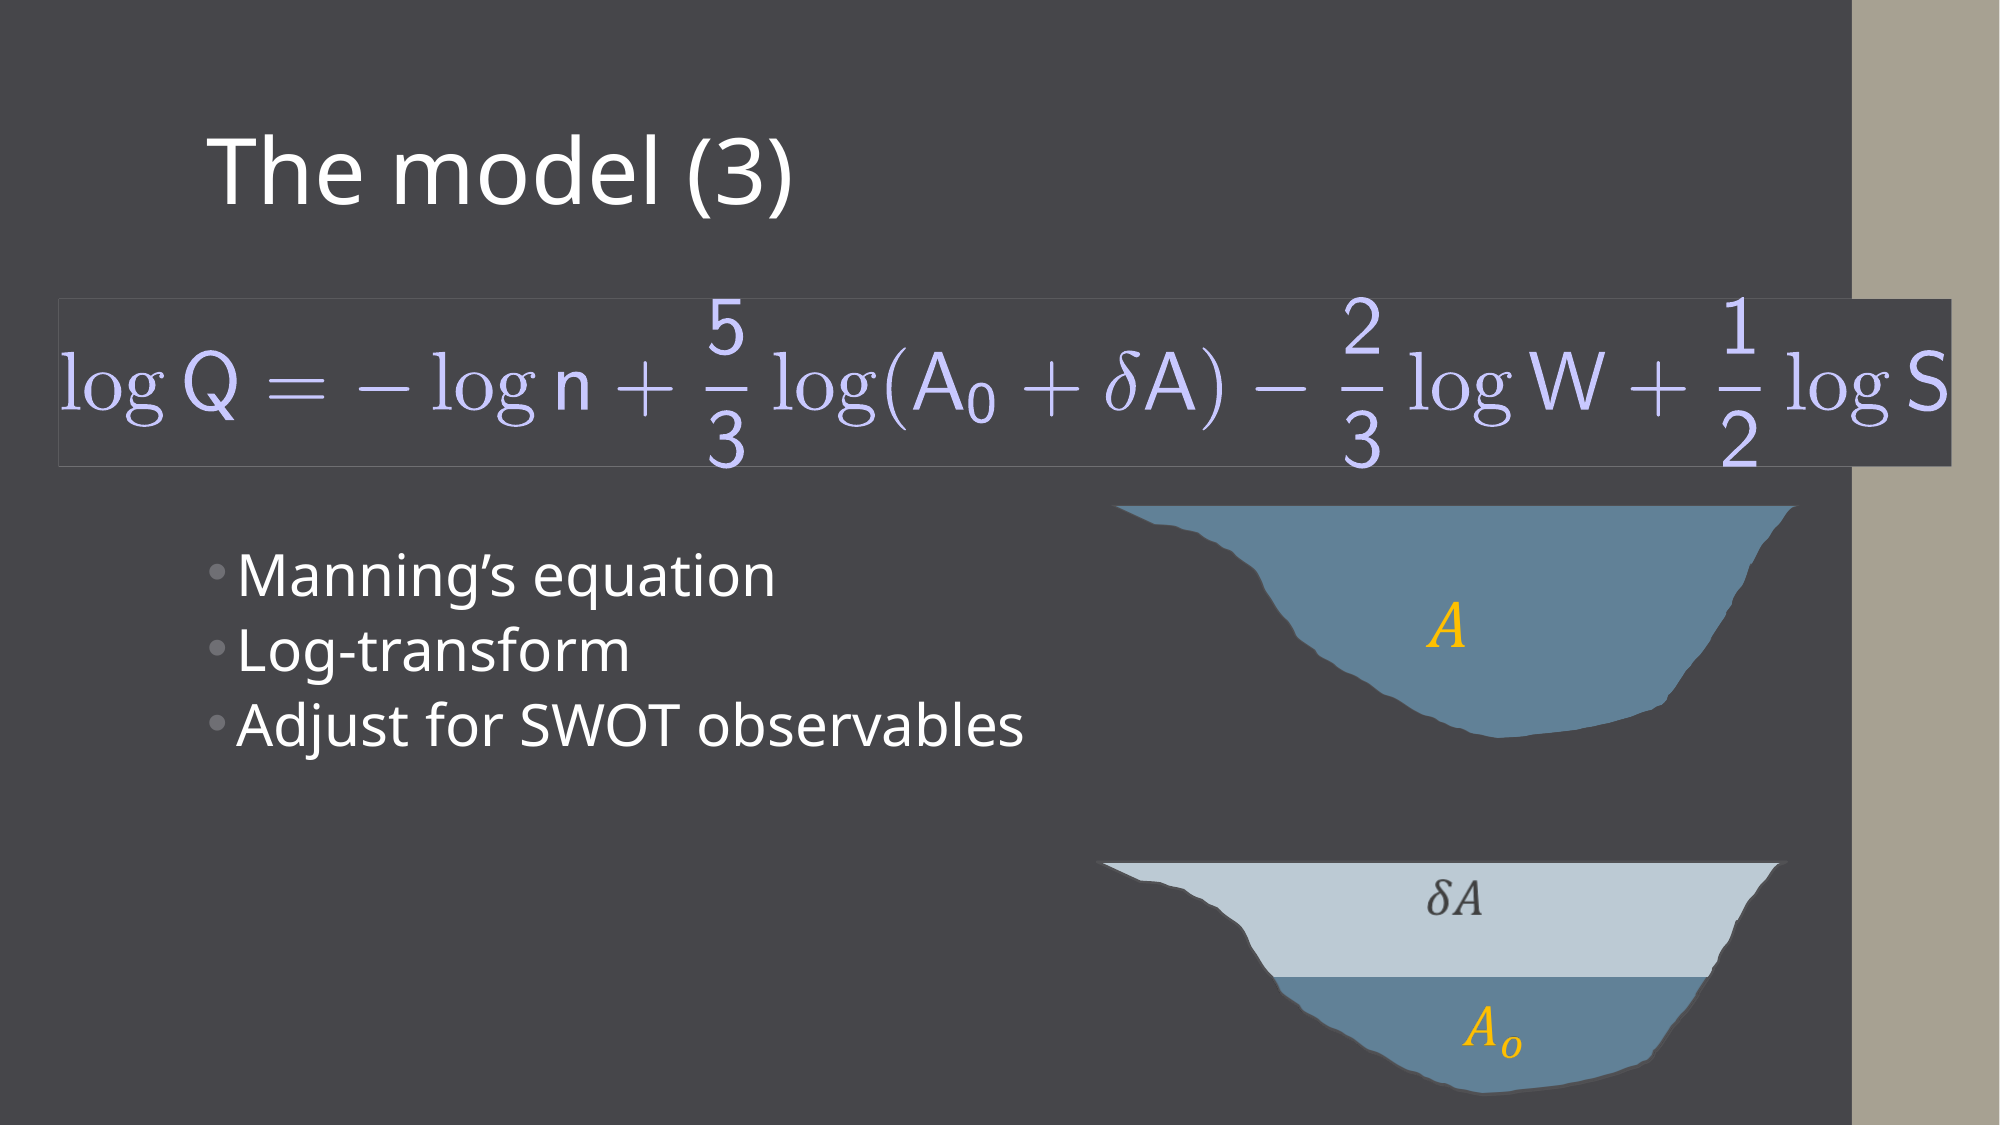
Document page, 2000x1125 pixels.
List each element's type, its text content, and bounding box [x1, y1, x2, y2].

title The model (3) [206, 60, 1797, 278]
list Manning’s equation Log-transform Adjust for SWOT observables [206, 536, 1617, 1125]
text_box [1110, 504, 1801, 739]
text_box [58, 297, 1952, 469]
text_box [1096, 857, 1787, 977]
picture [1094, 977, 1787, 1096]
text_box [1438, 980, 1551, 1067]
